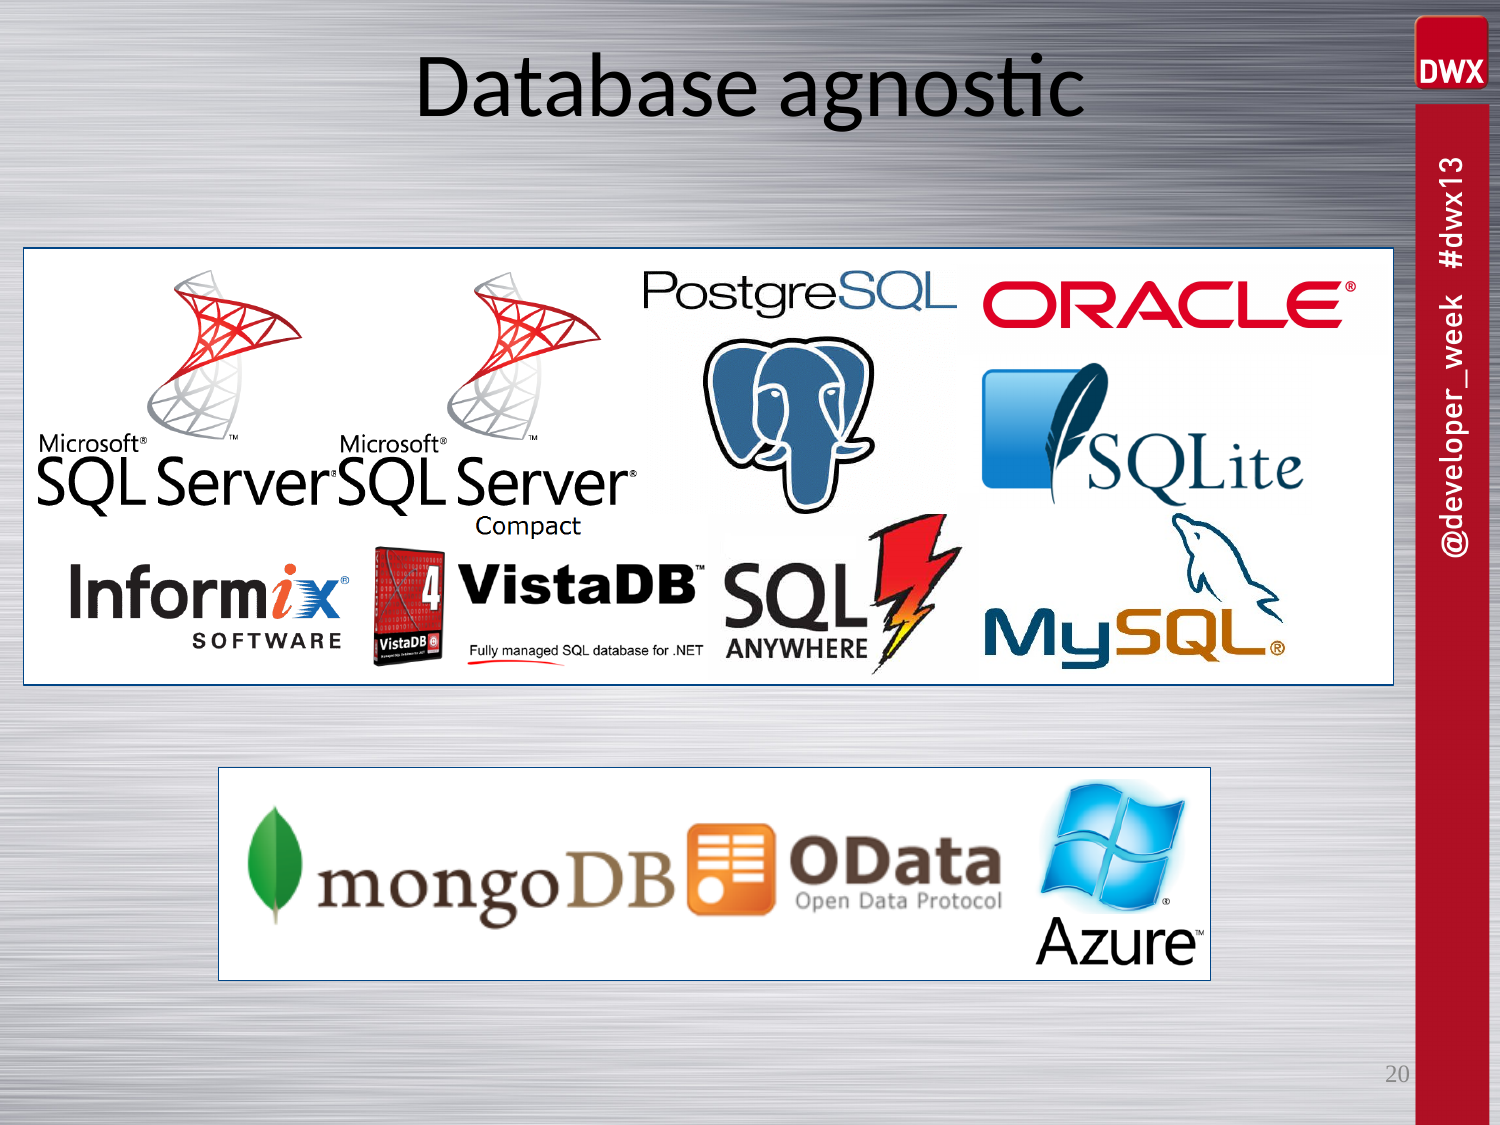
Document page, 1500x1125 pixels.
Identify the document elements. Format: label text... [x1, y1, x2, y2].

text_box [218, 767, 1211, 981]
title Database agnostic [75, 0, 1426, 174]
text_box [23, 248, 1394, 686]
picture [0, 0, 1500, 1125]
